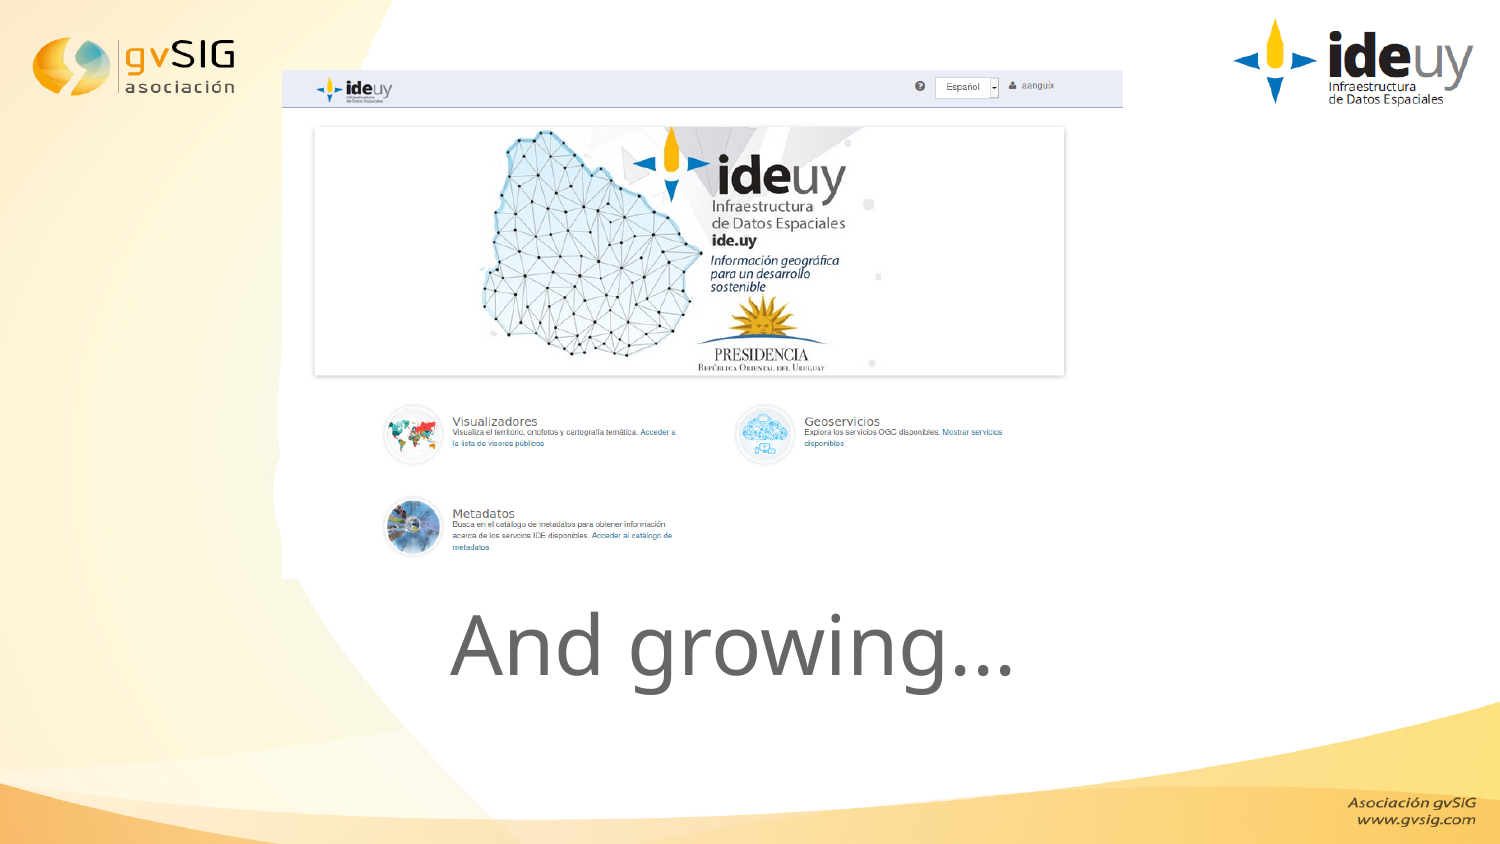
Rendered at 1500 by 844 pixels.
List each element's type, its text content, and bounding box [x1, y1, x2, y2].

picture [0, 0, 1500, 844]
title And growing... [47, 544, 1420, 743]
